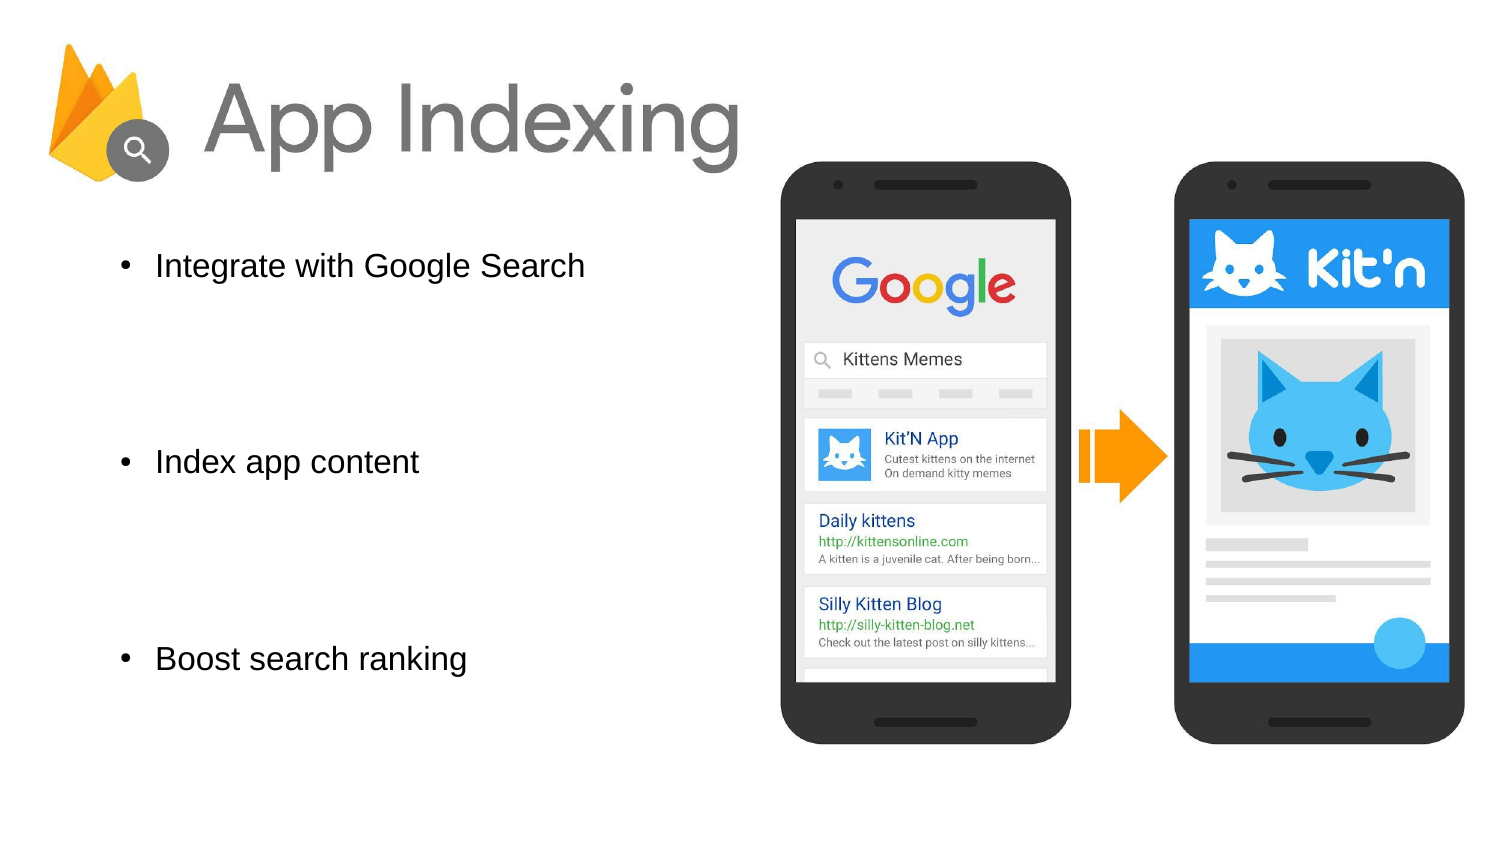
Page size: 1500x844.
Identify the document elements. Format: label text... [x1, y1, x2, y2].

text_box Integrate with Google Search Index app content Boost search ranking [105, 240, 706, 766]
text_box [0, 0, 1500, 843]
